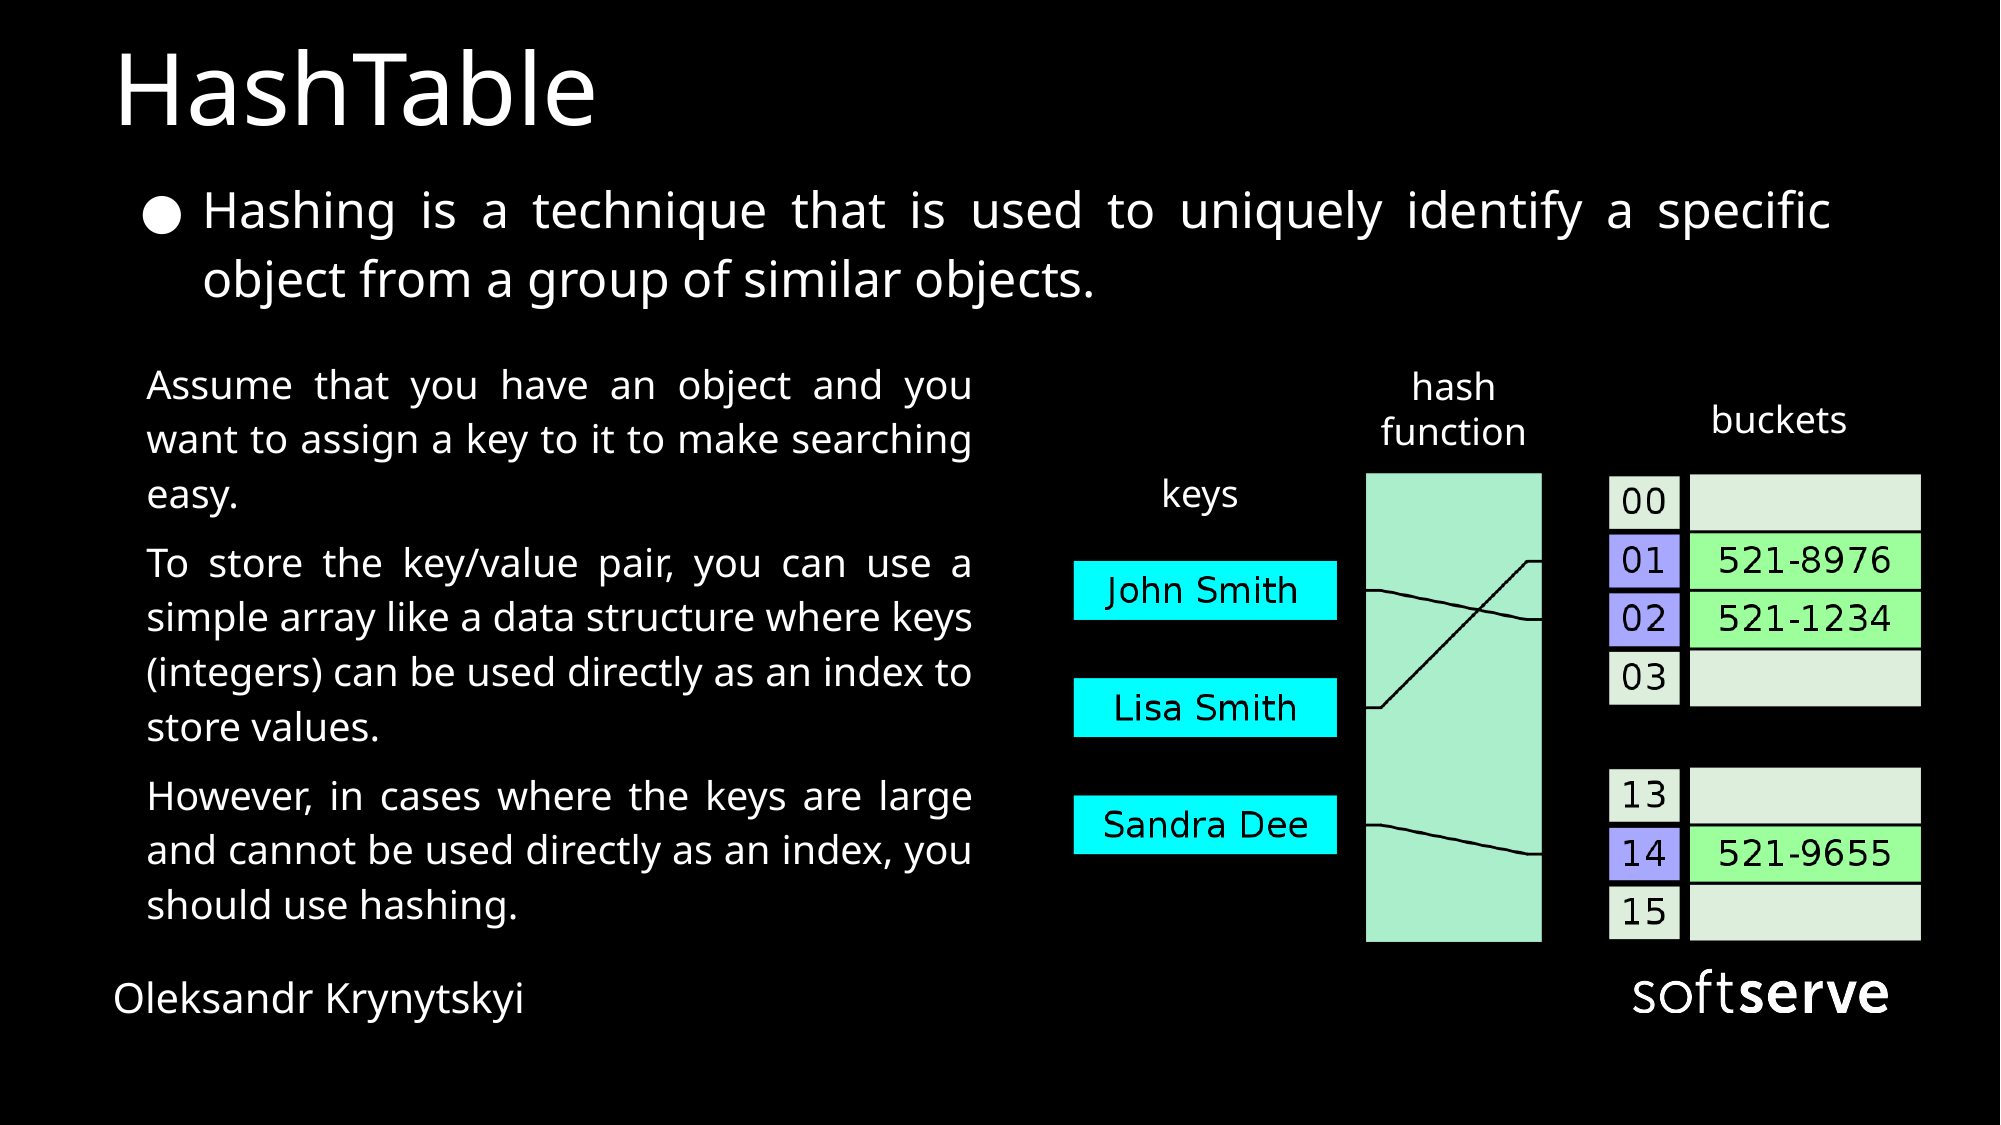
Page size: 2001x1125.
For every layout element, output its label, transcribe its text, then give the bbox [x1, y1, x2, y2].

text_box Assume that you have an object and you want to assign a key to it to make searching easy. To store the key/value pair, you can use a simple array like a data structure where keys (integers) can be used directly as an index to store values. However, in cases where the keys are large and cannot be used directly as an index, you should use hashing. [131, 337, 1029, 971]
text_box buckets [1670, 376, 1888, 462]
text_box keys [1091, 450, 1309, 535]
text_box hash function [1345, 365, 1563, 451]
text_box Hashing is a technique that is used to uniquely identify a specific object from a group of similar objects. [112, 154, 1888, 338]
picture [1044, 297, 1966, 1013]
title HashTable [112, 33, 1888, 154]
list Oleksandr Krynytskyi [112, 970, 682, 1019]
